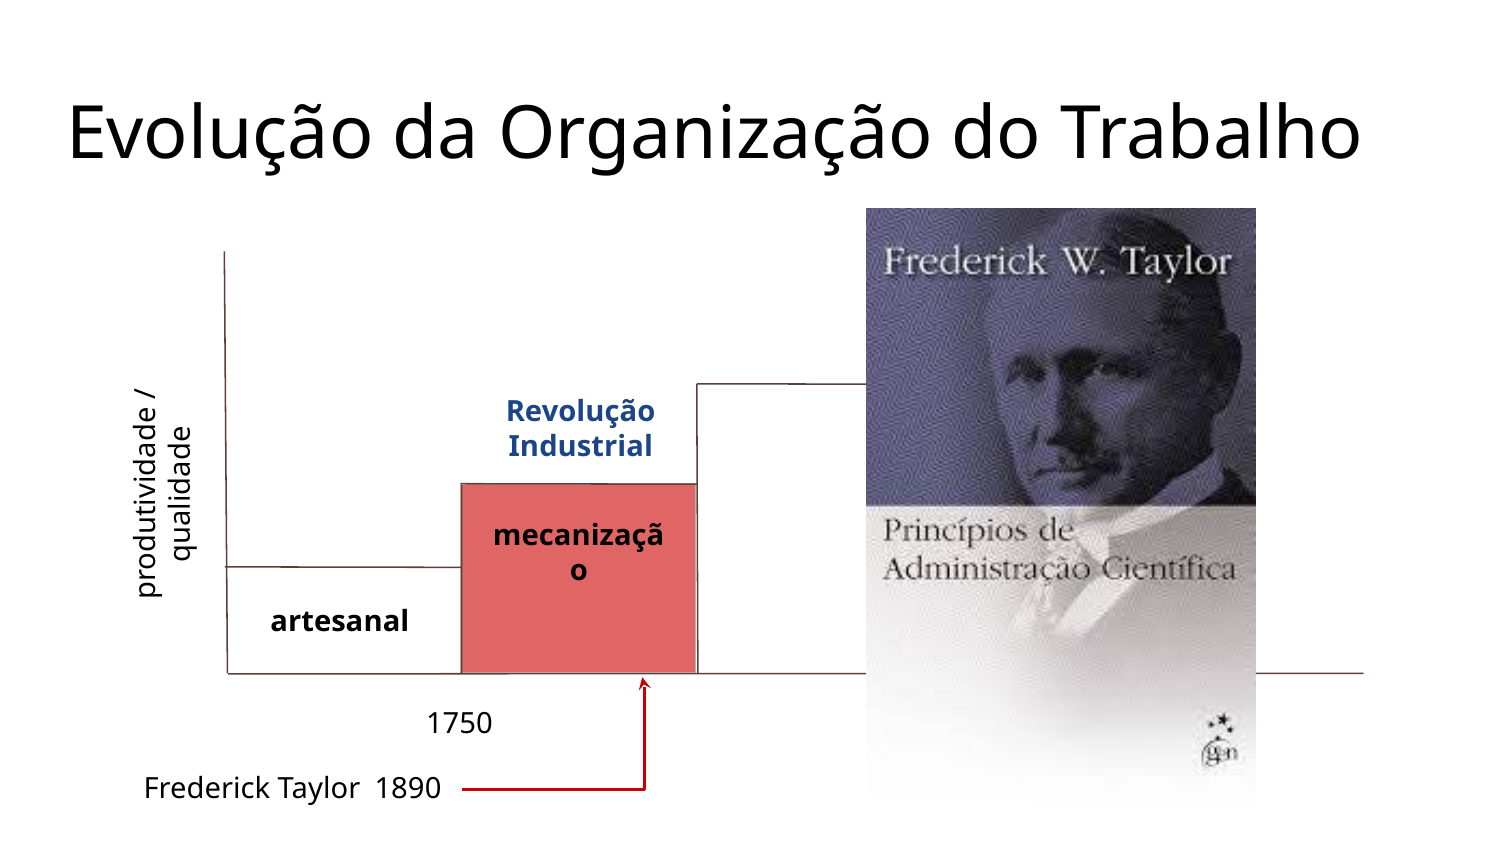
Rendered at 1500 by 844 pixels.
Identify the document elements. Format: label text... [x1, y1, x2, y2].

text_box 1890 [377, 754, 461, 820]
text_box [463, 485, 696, 672]
text_box Revolução Industrial [486, 377, 675, 478]
title Evolução da Organização do Trabalho [51, 51, 1449, 189]
text_box mecanização [469, 501, 689, 602]
text_box Frederick Taylor [128, 754, 377, 820]
text_box 1750 [411, 688, 513, 754]
text_box artesanal [245, 587, 434, 653]
picture [866, 208, 1256, 806]
text_box produtividade / qualidade [110, 366, 211, 622]
